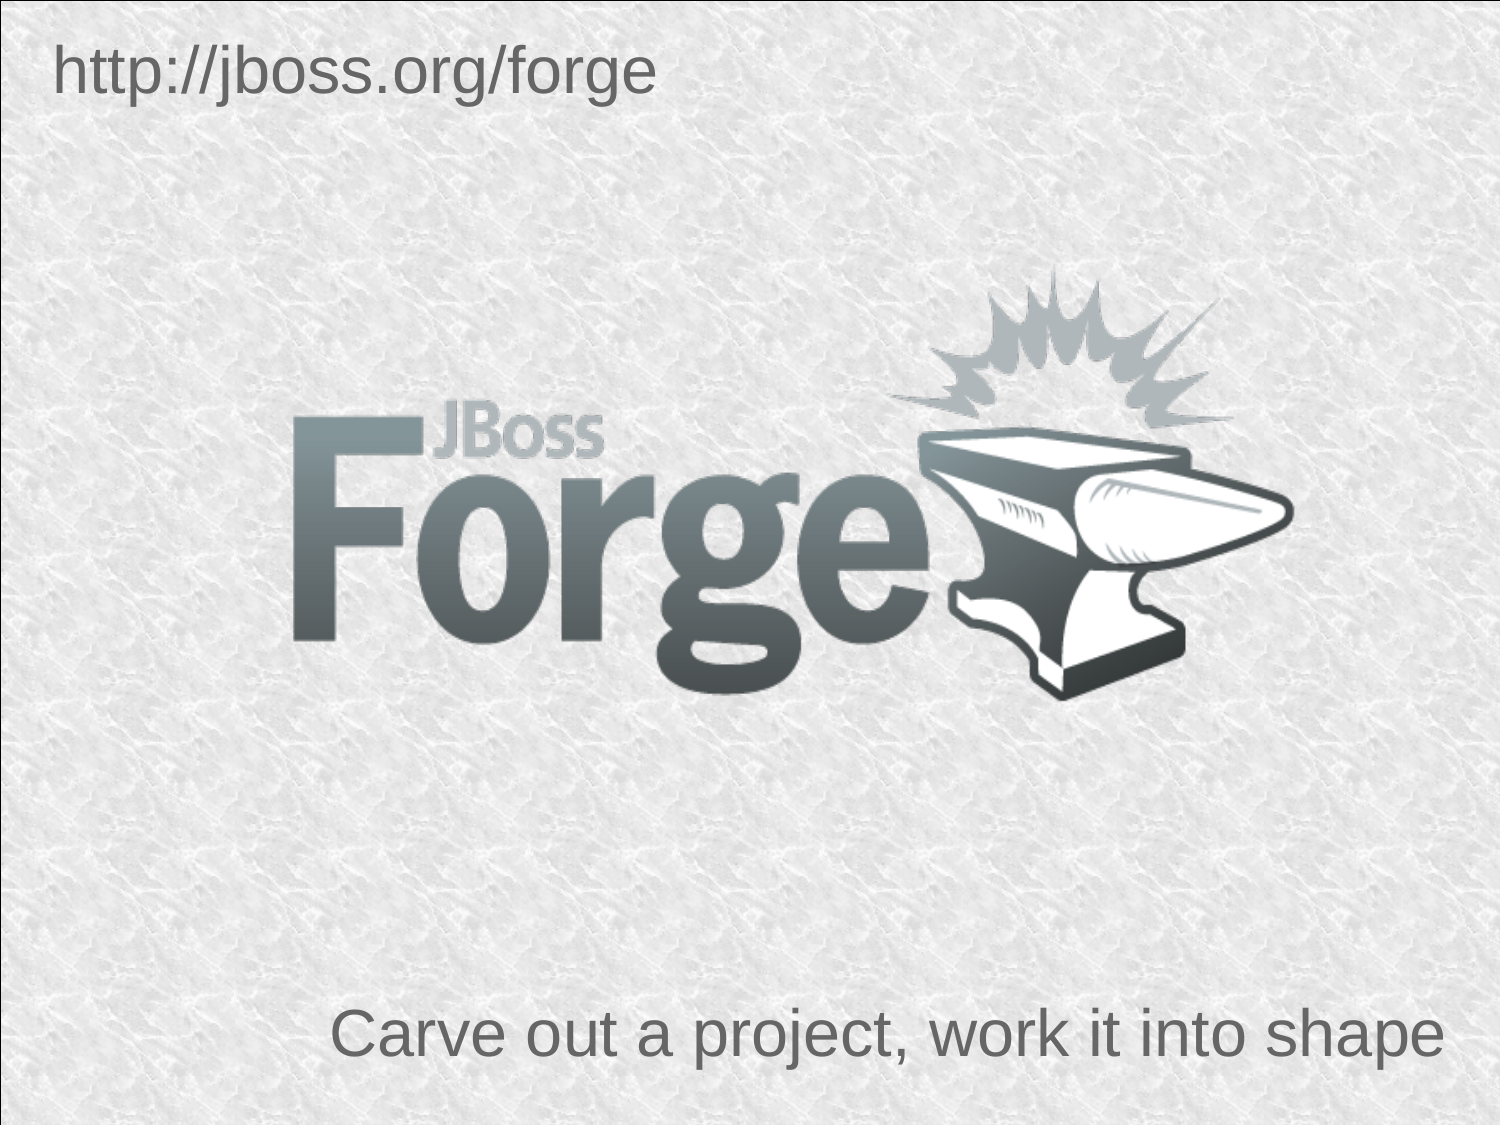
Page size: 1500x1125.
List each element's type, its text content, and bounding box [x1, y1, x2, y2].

text_box [0, 0, 1500, 1125]
text_box http://jboss.org/forge [37, 19, 788, 115]
picture [293, 262, 1296, 703]
text_box Carve out a project, work it into shape [315, 982, 1478, 1078]
